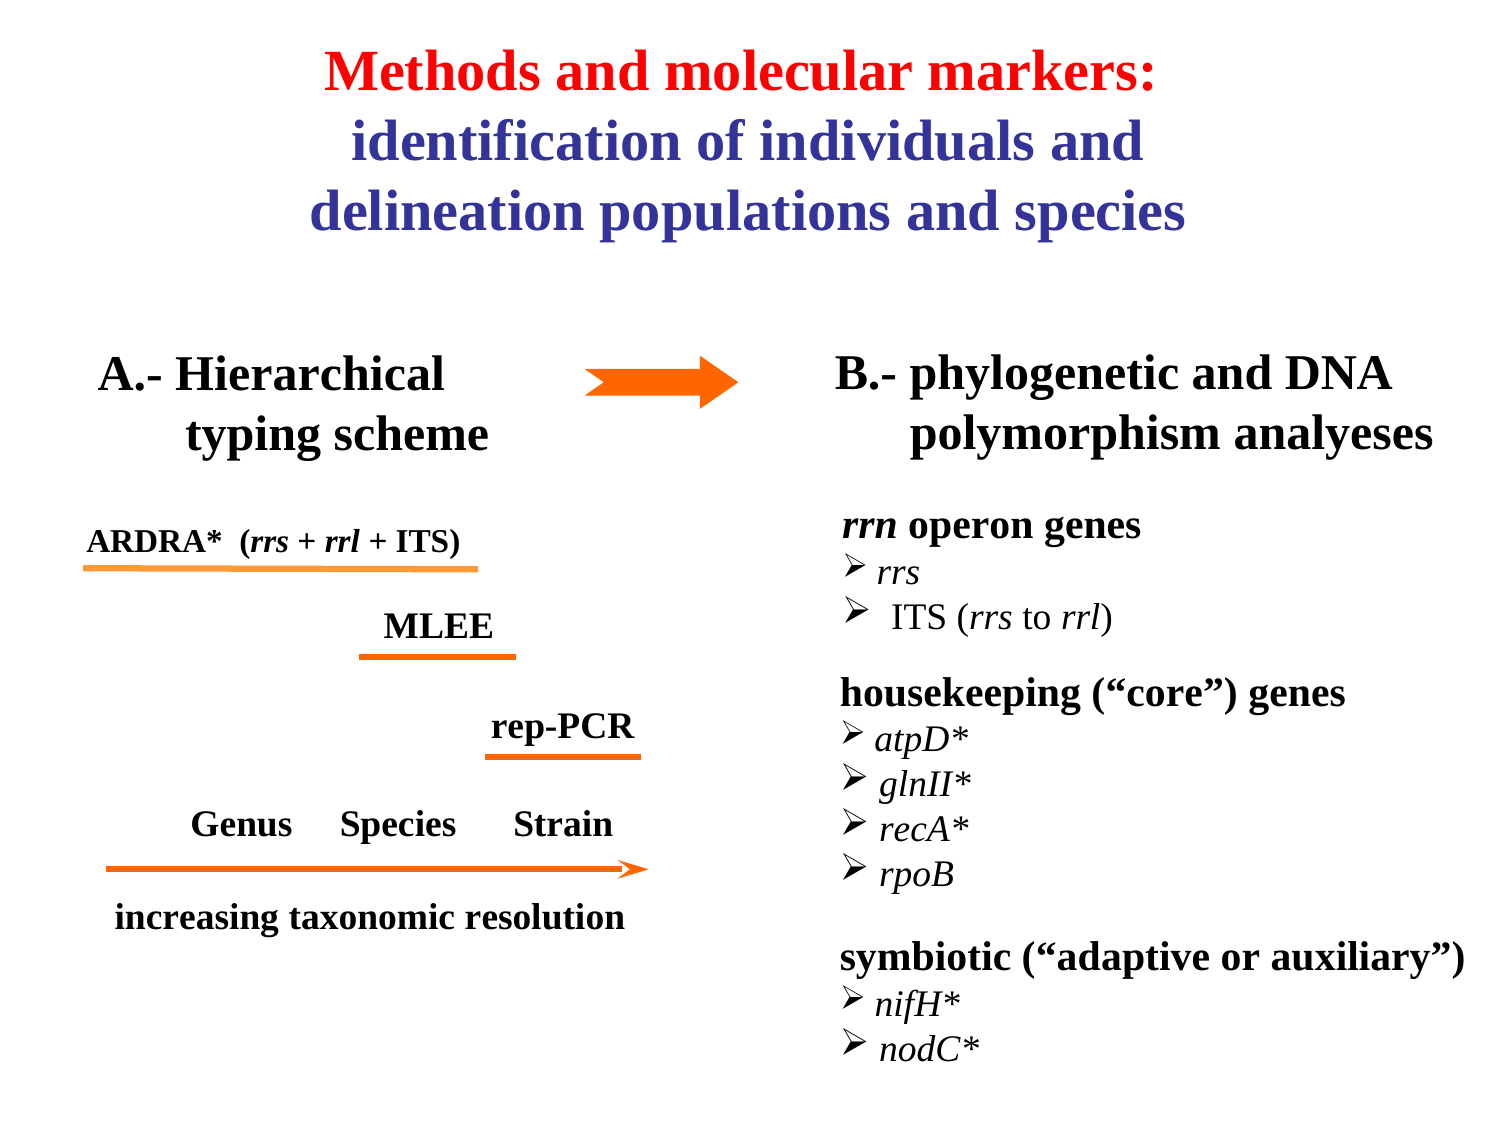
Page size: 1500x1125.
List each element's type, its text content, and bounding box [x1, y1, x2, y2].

text_box housekeeping (“core”) genes atpD* glnII* recA* rpoB [824, 656, 1442, 903]
text_box increasing taxonomic resolution [99, 884, 641, 945]
text_box A.- Hierarchical typing scheme [82, 333, 505, 469]
text_box Genus Species Strain [175, 791, 629, 853]
text_box Methods and molecular markers: identification of individuals and delineation populations and species [23, 24, 1474, 251]
text_box symbiotic (“adaptive or auxiliary”) nifH* nodC* [825, 921, 1500, 1077]
text_box B.- phylogenetic and DNA polymorphism analyeses [819, 331, 1449, 468]
text_box rep-PCR [475, 693, 650, 754]
text_box ARDRA* (rrs + rrl + ITS) [62, 511, 476, 567]
text_box [584, 355, 739, 409]
text_box rrn operon genes rrs ITS (rrs to rrl) [827, 489, 1157, 645]
text_box MLEE [368, 593, 510, 654]
